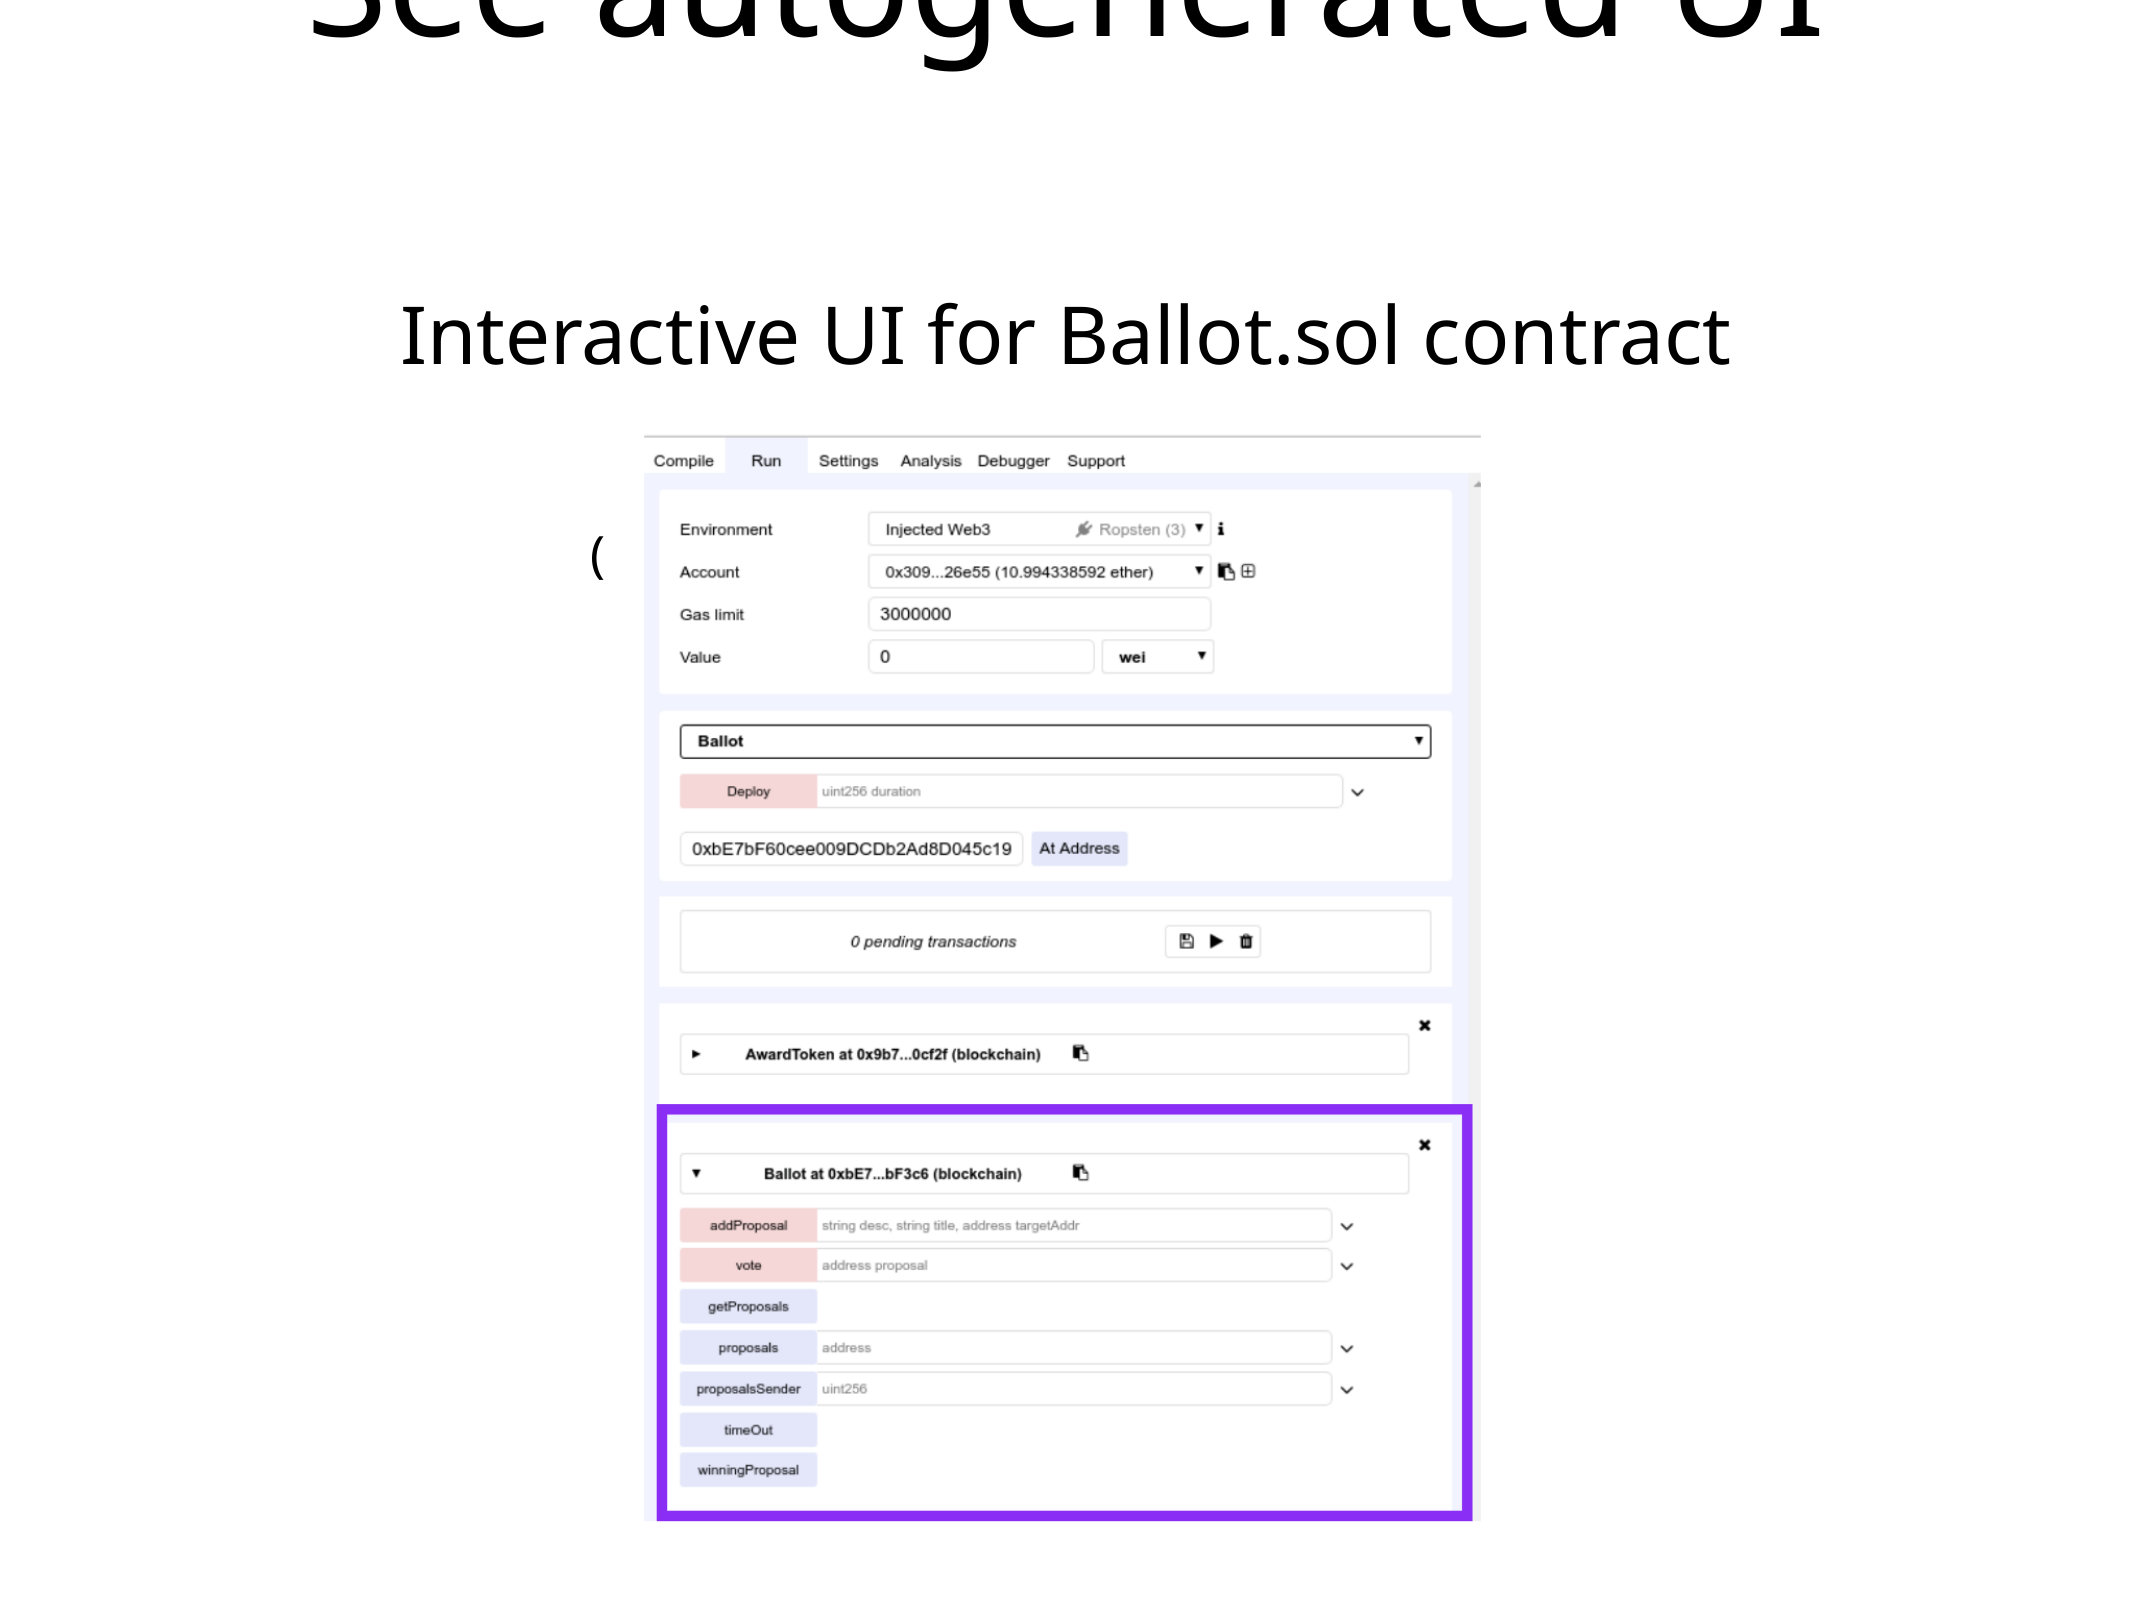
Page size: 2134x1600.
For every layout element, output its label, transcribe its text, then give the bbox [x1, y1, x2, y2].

title See autogenerated UI [69, 0, 2064, 423]
subtitle Interactive UI for Ballot.sol contract ( when dependencies.js is the active file ) [112, 277, 2021, 558]
picture [615, 418, 1556, 1565]
